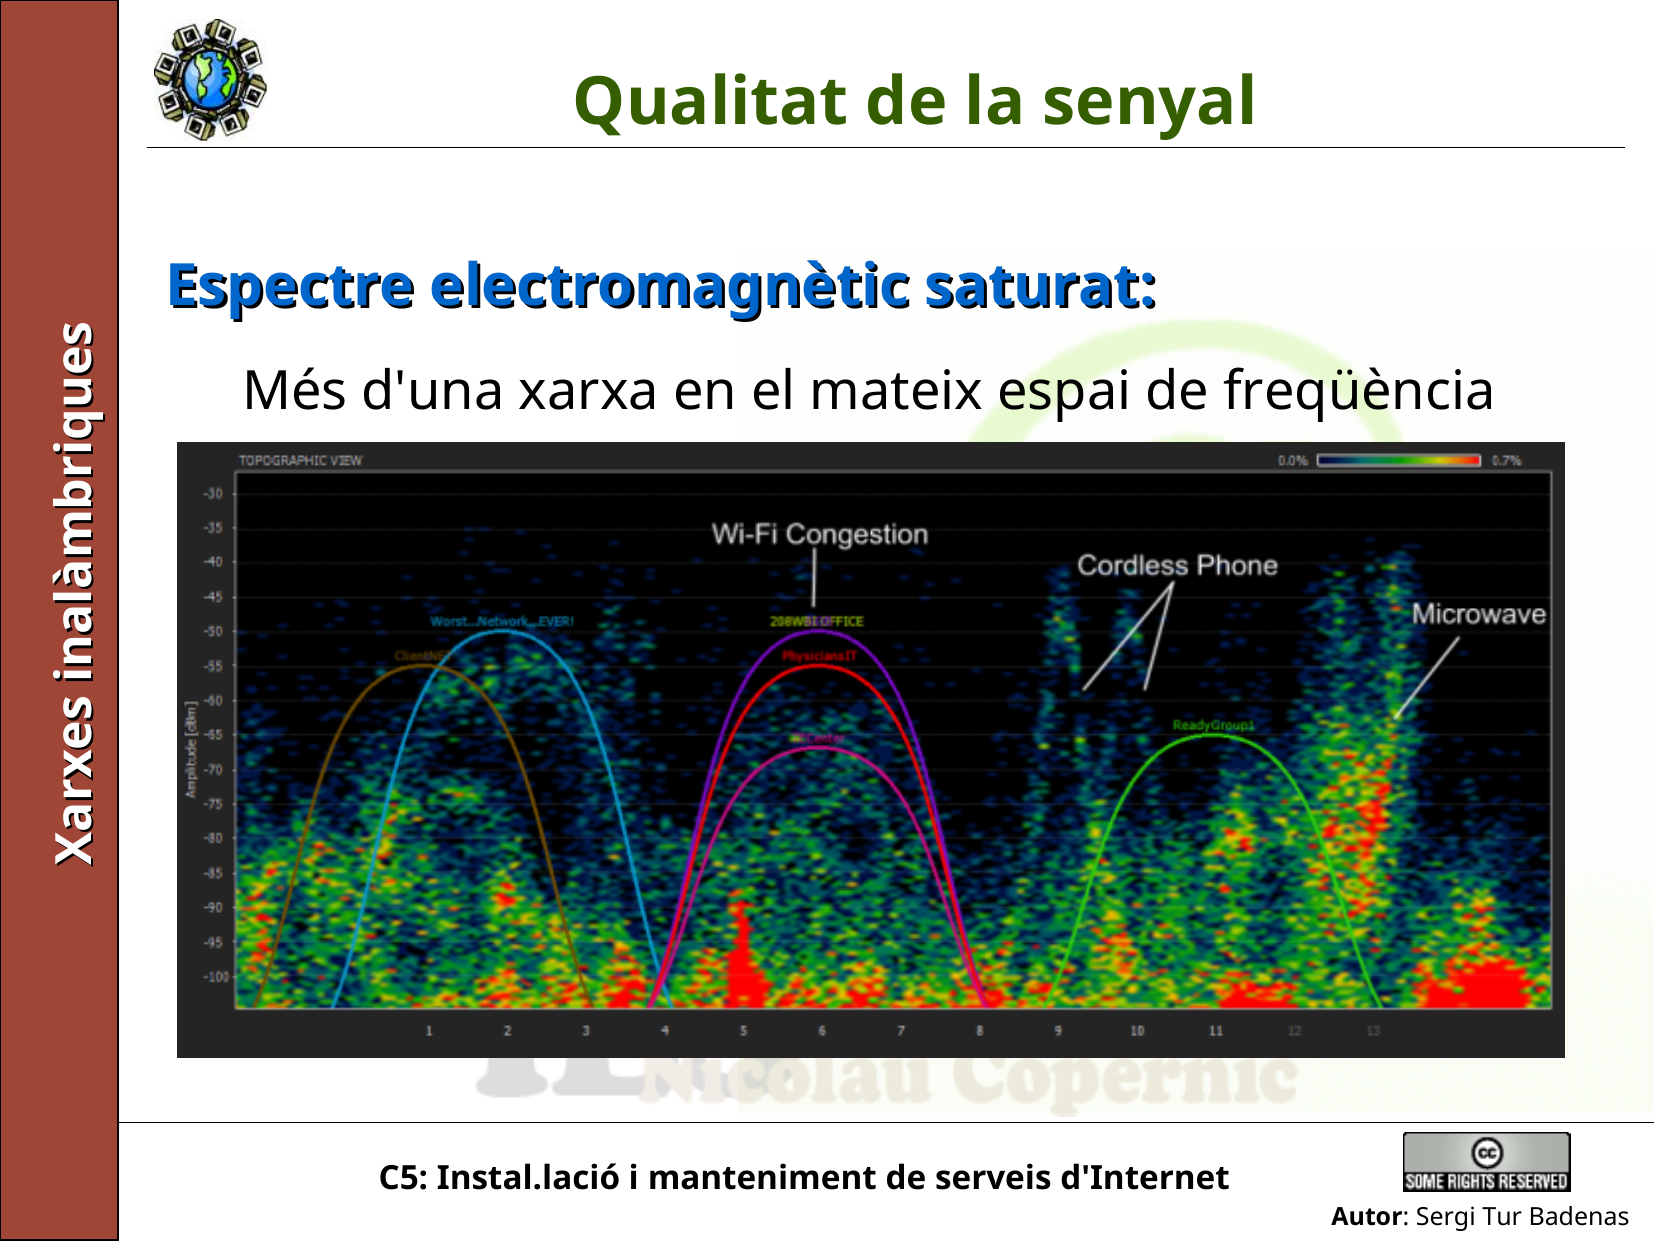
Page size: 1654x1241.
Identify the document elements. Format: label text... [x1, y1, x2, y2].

picture [154, 19, 268, 142]
list Espectre electromagnètic saturat: Més d'una xarxa en el mateix espai de freqüència [147, 242, 1636, 1078]
picture [177, 442, 1565, 1058]
title Qualitat de la senyal [165, 56, 1654, 141]
picture [466, 252, 1654, 1117]
picture [1403, 1132, 1571, 1192]
